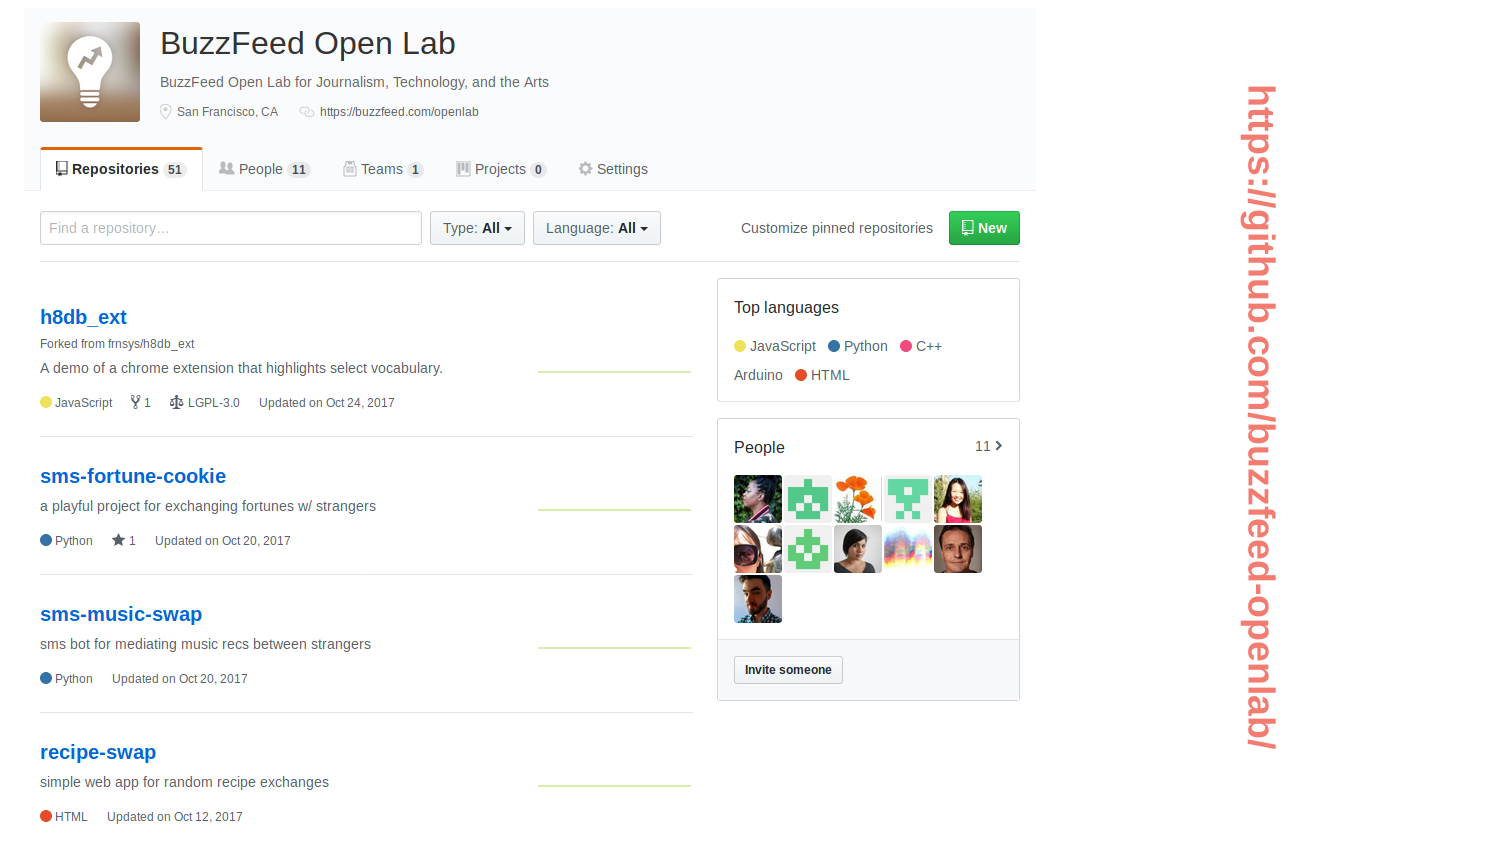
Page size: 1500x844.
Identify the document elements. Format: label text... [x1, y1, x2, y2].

picture [24, 8, 1036, 844]
text_box https://github.com/buzzfeed-openlab/ [1233, 69, 1291, 766]
